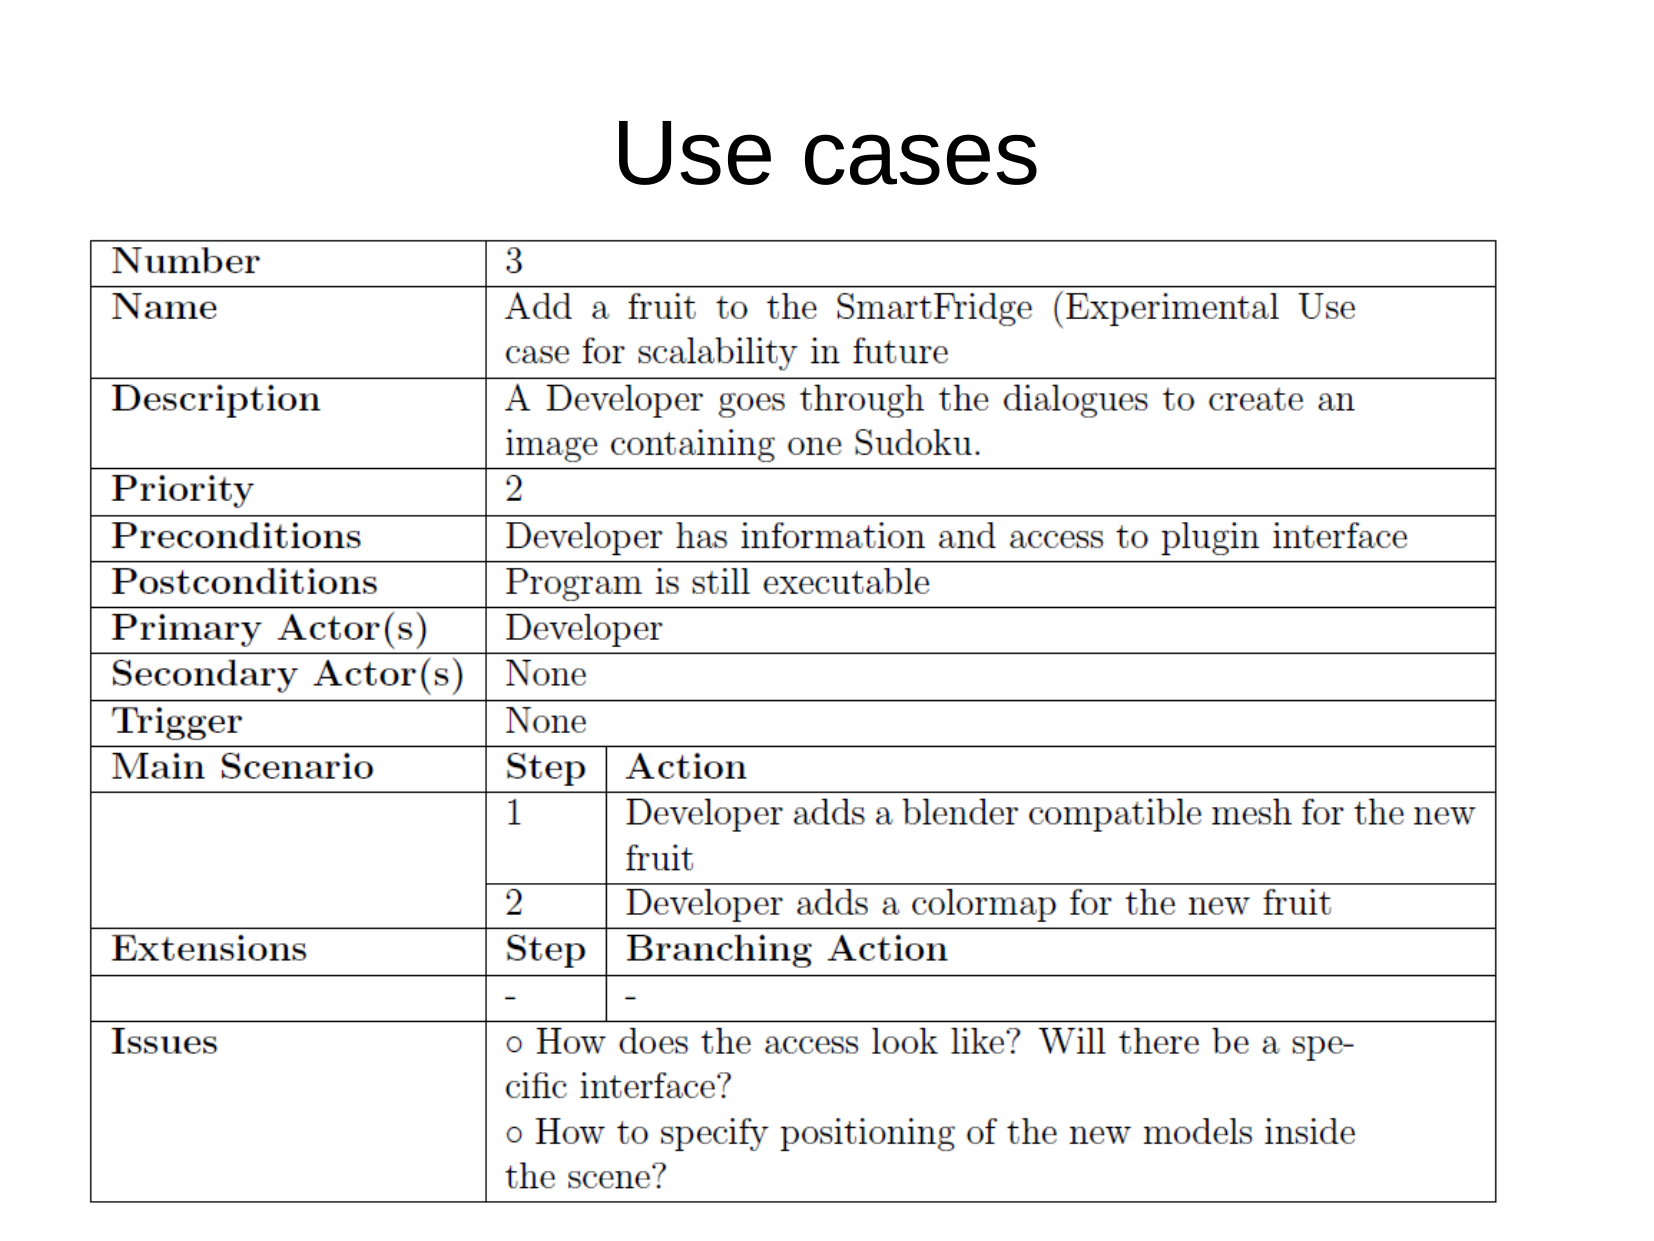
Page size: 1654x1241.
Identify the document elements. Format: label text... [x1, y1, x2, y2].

title Use cases [82, 49, 1571, 257]
picture [86, 236, 1501, 1210]
